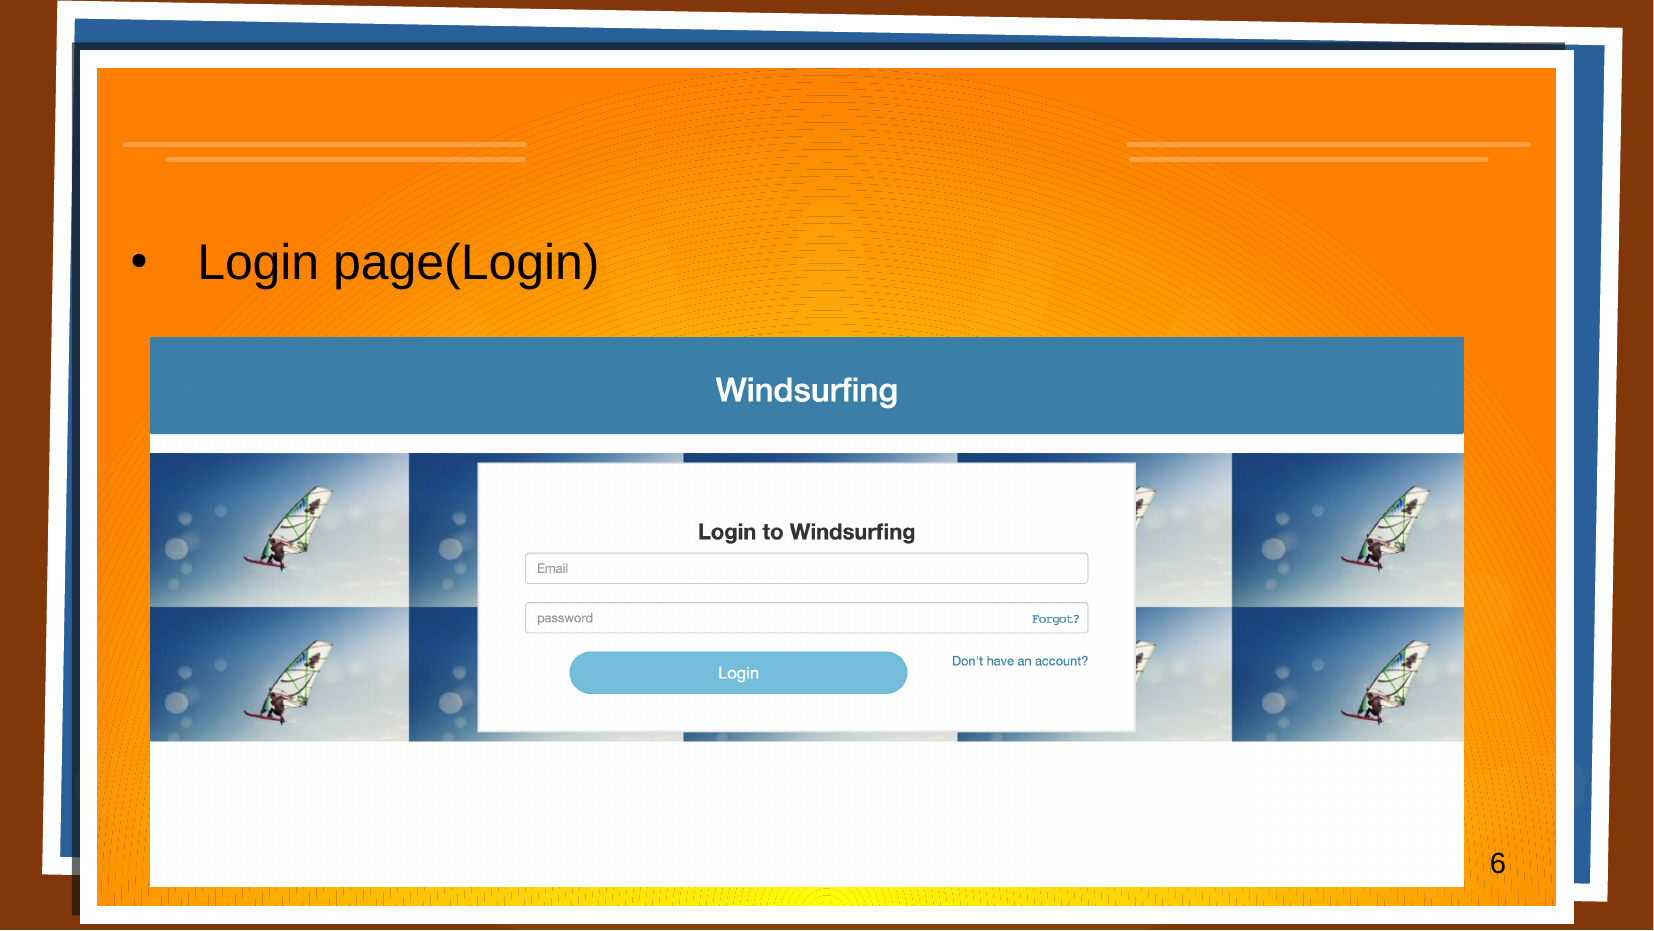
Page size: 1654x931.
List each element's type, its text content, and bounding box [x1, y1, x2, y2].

list Login page(Login) [112, 234, 1471, 826]
picture [150, 337, 1464, 887]
